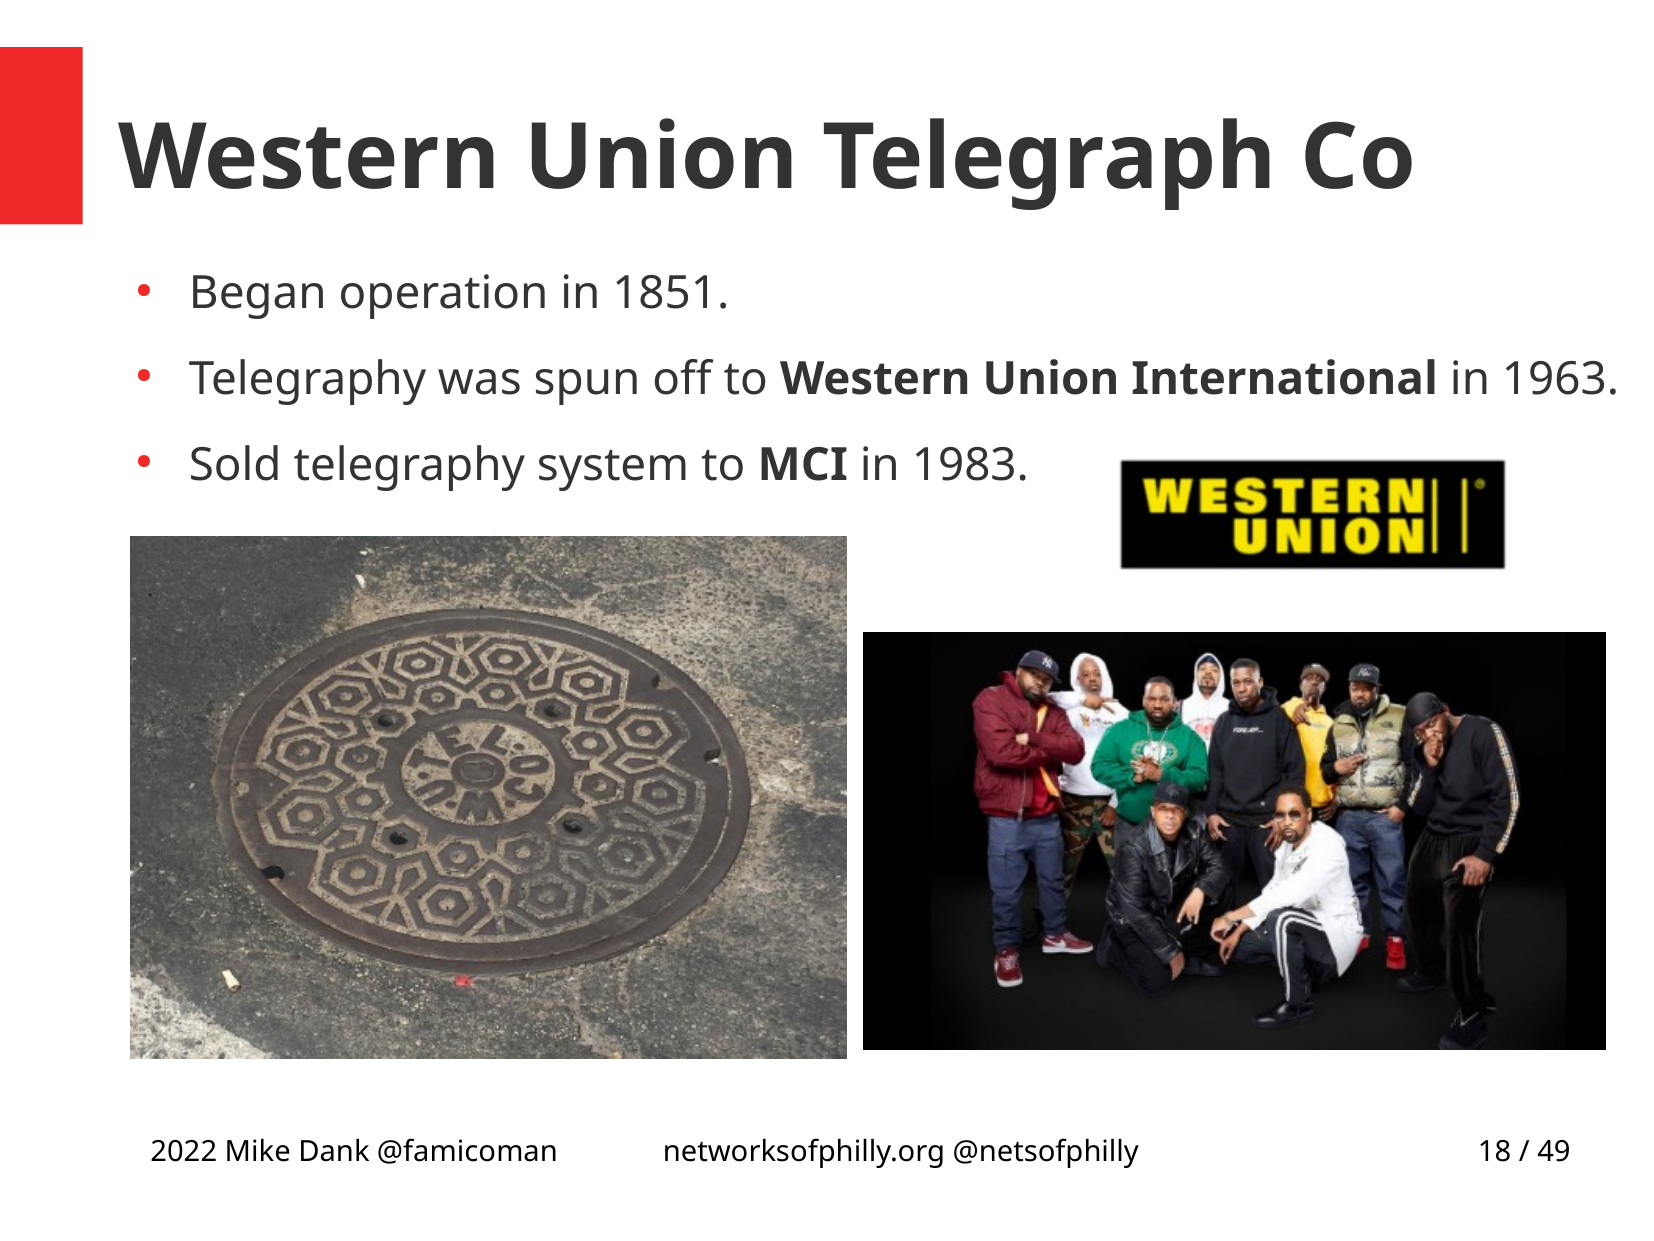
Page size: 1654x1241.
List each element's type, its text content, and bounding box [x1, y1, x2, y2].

list Began operation in 1851. Telegraphy was spun off to Western Union International in 1963. Sold telegraphy system to MCI in 1983. [118, 259, 1621, 980]
picture [130, 536, 847, 1059]
picture [863, 632, 1606, 1051]
title Western Union Telegraph Co [118, 49, 1571, 257]
picture [1095, 419, 1530, 612]
